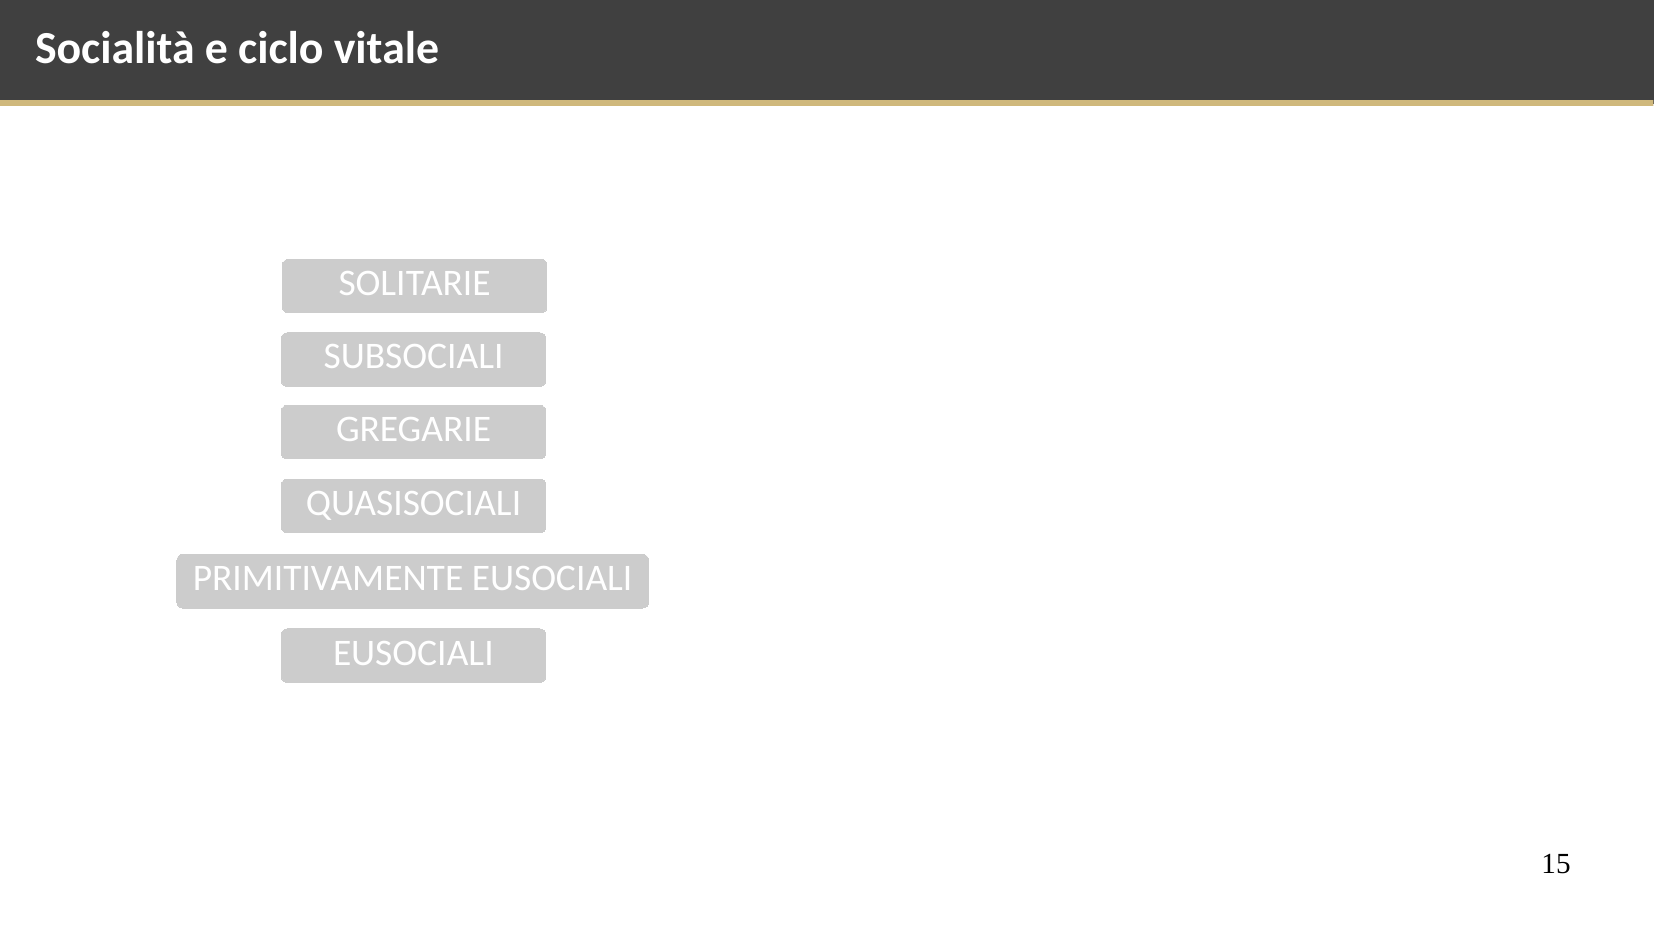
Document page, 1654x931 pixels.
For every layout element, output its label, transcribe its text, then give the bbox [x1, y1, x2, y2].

text_box PRIMITIVAMENTE EUSOCIALI [176, 554, 649, 609]
text_box SOLITARIE [282, 259, 547, 313]
text_box QUASISOCIALI [281, 479, 546, 533]
text_box GREGARIE [281, 405, 546, 459]
text_box EUSOCIALI [281, 628, 546, 683]
text_box SUBSOCIALI [281, 332, 546, 387]
text_box Socialità e ciclo vitale [0, 0, 1654, 100]
